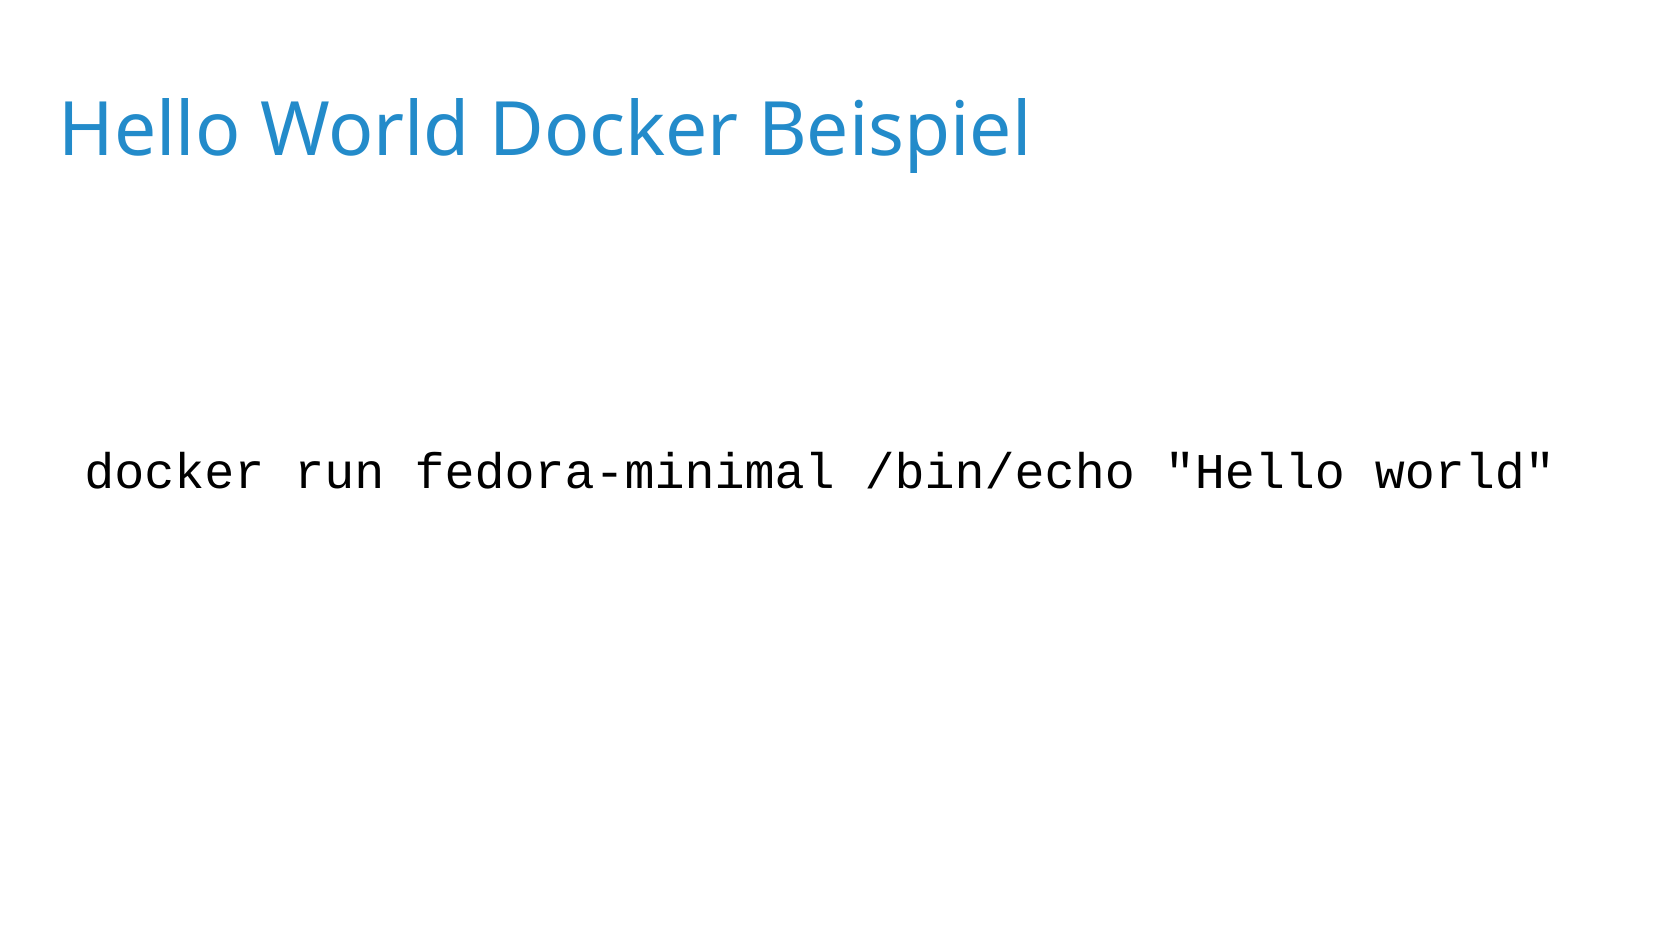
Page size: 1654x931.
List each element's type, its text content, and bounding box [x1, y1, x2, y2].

subtitle [59, 236, 1595, 768]
title Hello World Docker Beispiel [59, 59, 1595, 178]
text_box docker run fedora-minimal /bin/echo "Hello world" [78, 446, 1567, 561]
